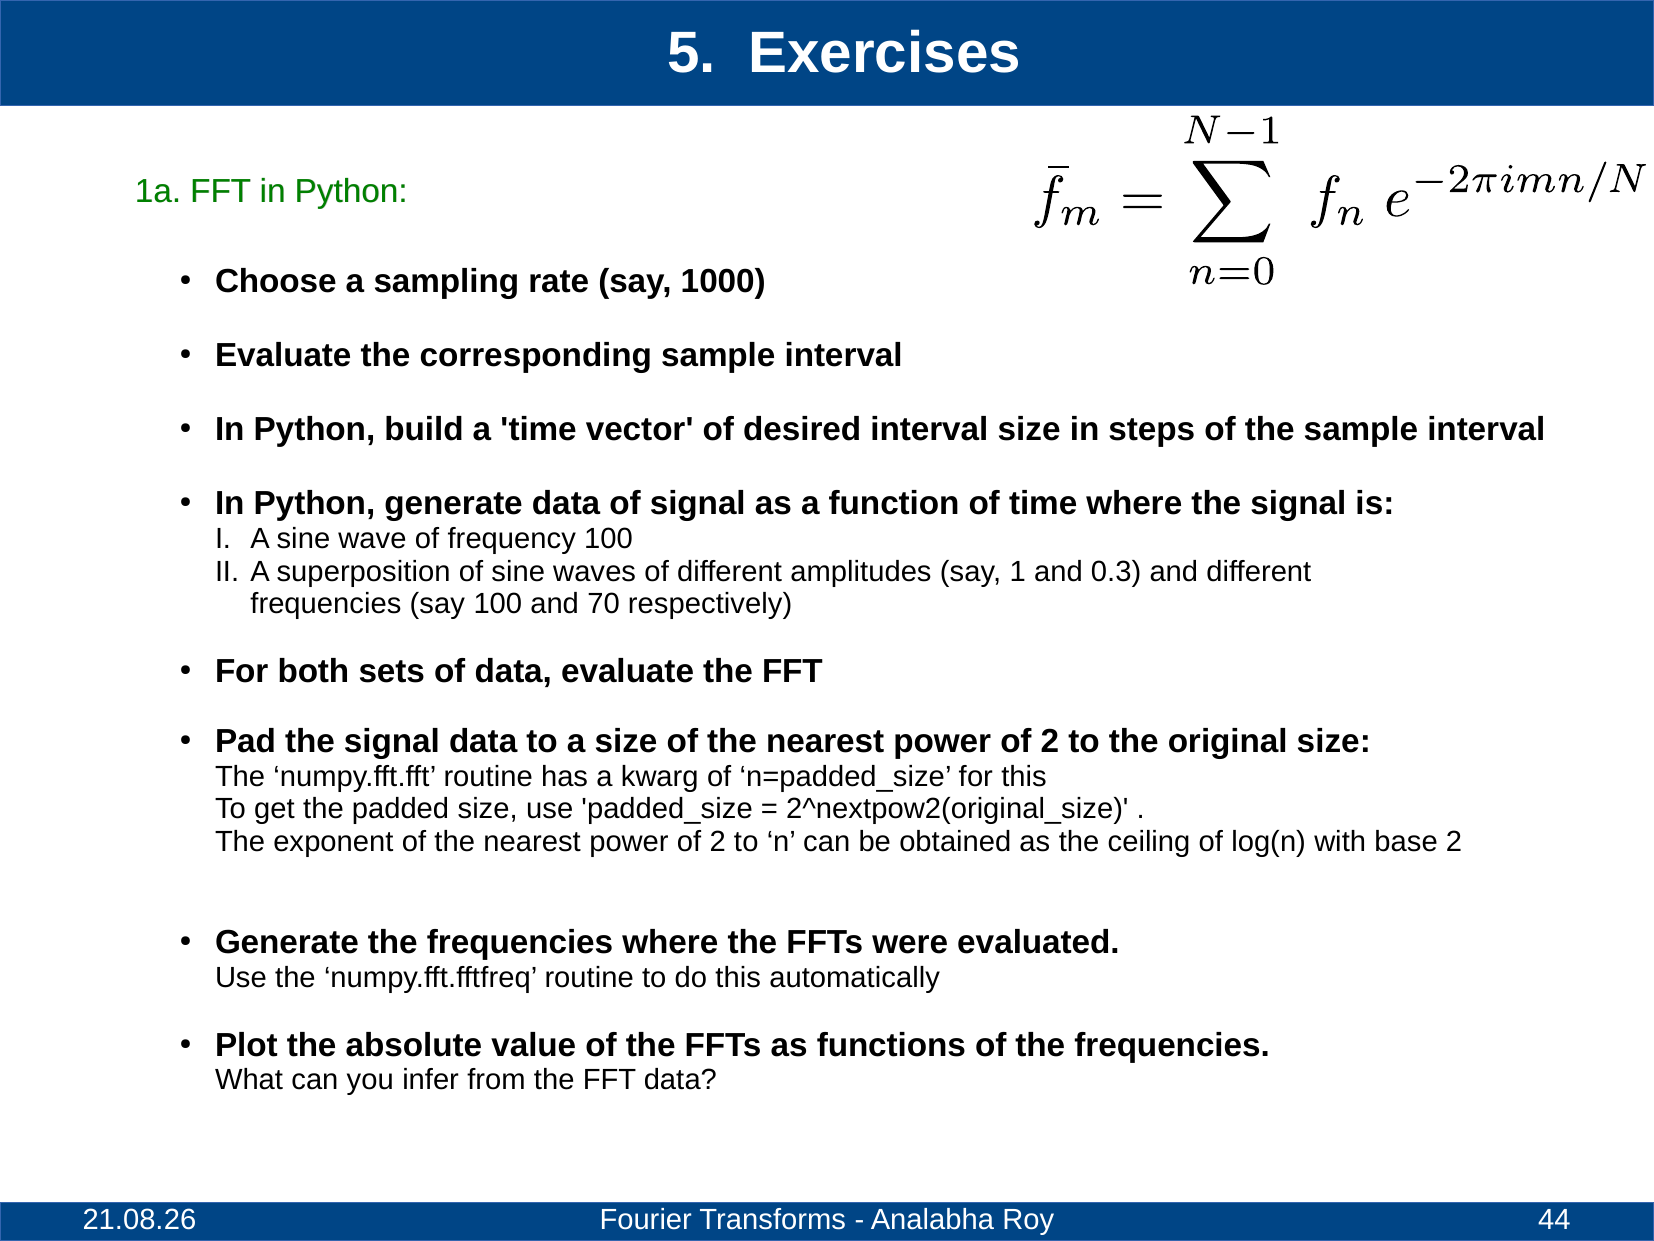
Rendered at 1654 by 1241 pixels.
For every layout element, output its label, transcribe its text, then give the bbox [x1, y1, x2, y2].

title 5. Exercises [0, 0, 1654, 106]
text_box Choose a sampling rate (say, 1000) Evaluate the corresponding sample interval In Python, build a 'time vector' of desired interval size in steps of the sample interval In Python, generate data of signal as a function of time where the signal is: A sine wave of frequency 100 A superposition of sine waves of different amplitudes (say, 1 and 0.3) and different frequencies (say 100 and 70 respectively) For both sets of data, evaluate the FFT Pad the signal data to a size of the nearest power of 2 to the original size: The ‘numpy.fft.fft’ routine has a kwarg of ‘n=padded_size’ for this To get the padded size, use 'padded_size = 2^nextpow2(original_size)' . The exponent of the nearest power of 2 to ‘n’ can be obtained as the ceiling of log(n) with base 2 Generate the frequencies where the FFTs were evaluated. Use the ‘numpy.fft.fftfreq’ routine to do this automatically Plot the absolute value of the FFTs as functions of the frequencies. What can you infer from the FFT data? [164, 255, 1626, 1109]
text_box [1031, 115, 1649, 284]
text_box 1a. FFT in Python: [120, 165, 432, 218]
